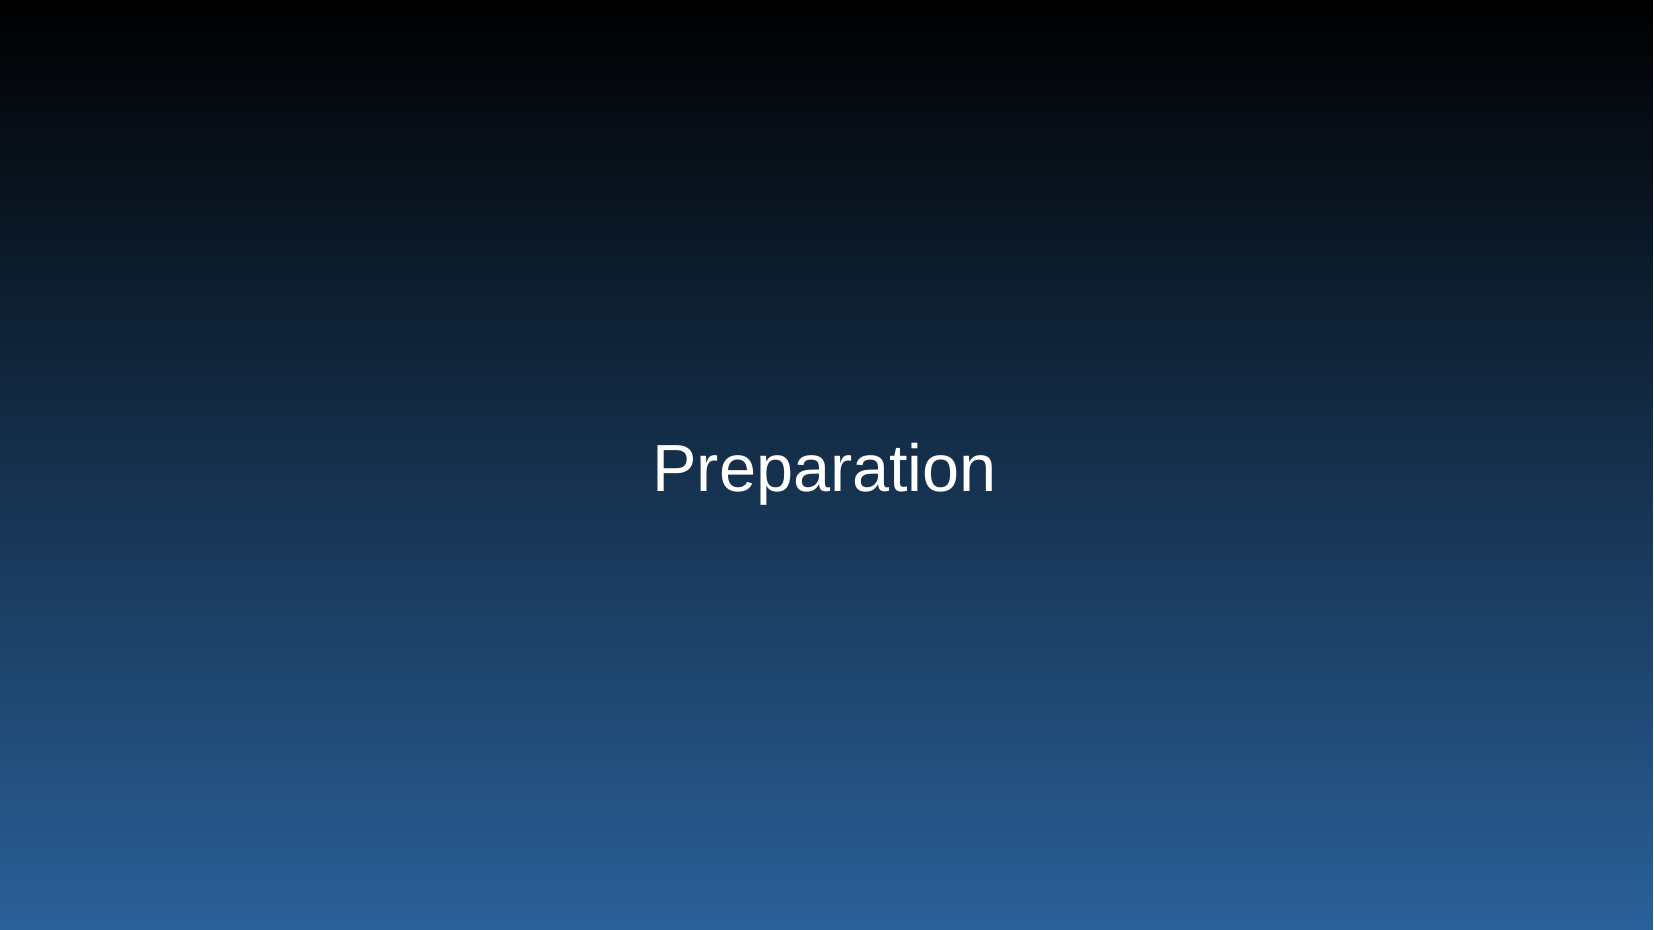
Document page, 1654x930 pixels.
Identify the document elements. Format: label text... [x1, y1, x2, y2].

subtitle Preparation [37, 112, 1612, 825]
